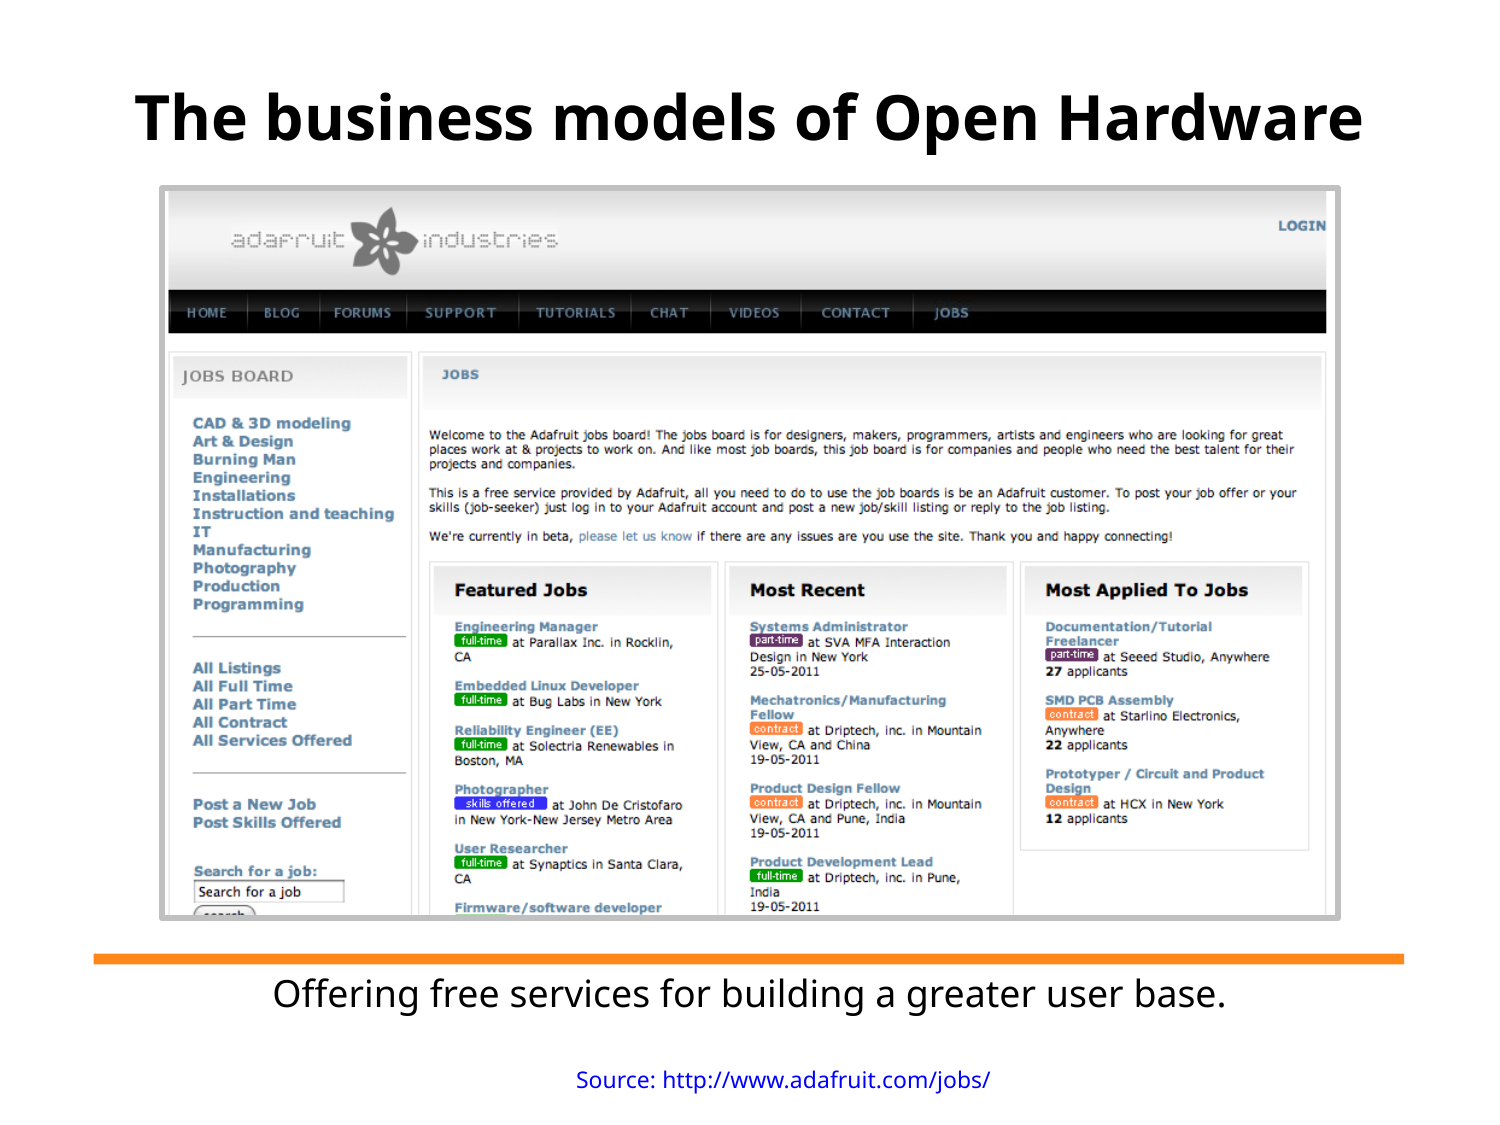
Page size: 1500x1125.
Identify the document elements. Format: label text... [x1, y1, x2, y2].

text_box Source: http://www.adafruit.com/jobs/ [561, 1056, 939, 1098]
title The business models of Open Hardware [75, 44, 1426, 188]
picture [0, 0, 1500, 1125]
text_box Offering free services for building a greater user base. [103, 960, 1398, 1020]
